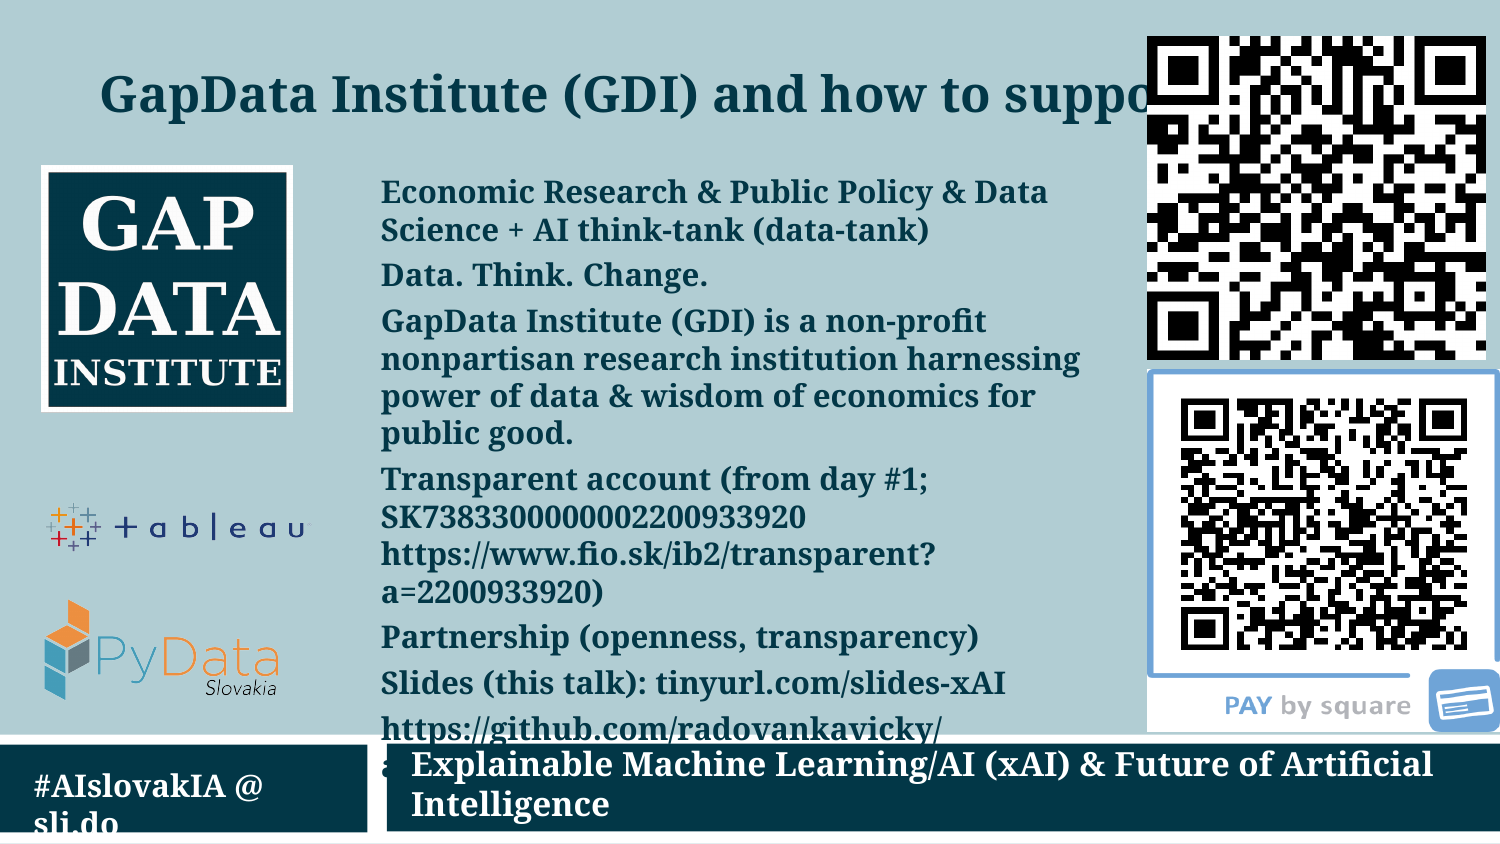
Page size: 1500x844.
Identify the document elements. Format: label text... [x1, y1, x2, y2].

text_box #AIslovakIA @ sli.do [22, 760, 342, 815]
text_box GapData Institute (GDI) and how to support us. [88, 31, 1500, 154]
picture [1146, 36, 1486, 360]
text_box Economic Research & Public Policy & Data Science + AI think-tank (data-tank) Data. Think. Change. GapData Institute (GDI) is a non-profit nonpartisan research institution harnessing power of data & wisdom of economics for public good. Transparent account (from day #1; SK7383300000002200933920 https://www.fio.sk/ib2/transparent?a=2200933920) Partnership (openness, transparency) Slides (this talk): tinyurl.com/slides-xAI https://github.com/radovankavicky/aislovakia2024 [292, 166, 1137, 720]
picture [41, 165, 293, 413]
picture [1147, 369, 1500, 732]
picture [41, 466, 316, 713]
text_box Explainable Machine Learning/AI (xAI) & Future of Artificial Intelligence [400, 740, 1500, 826]
